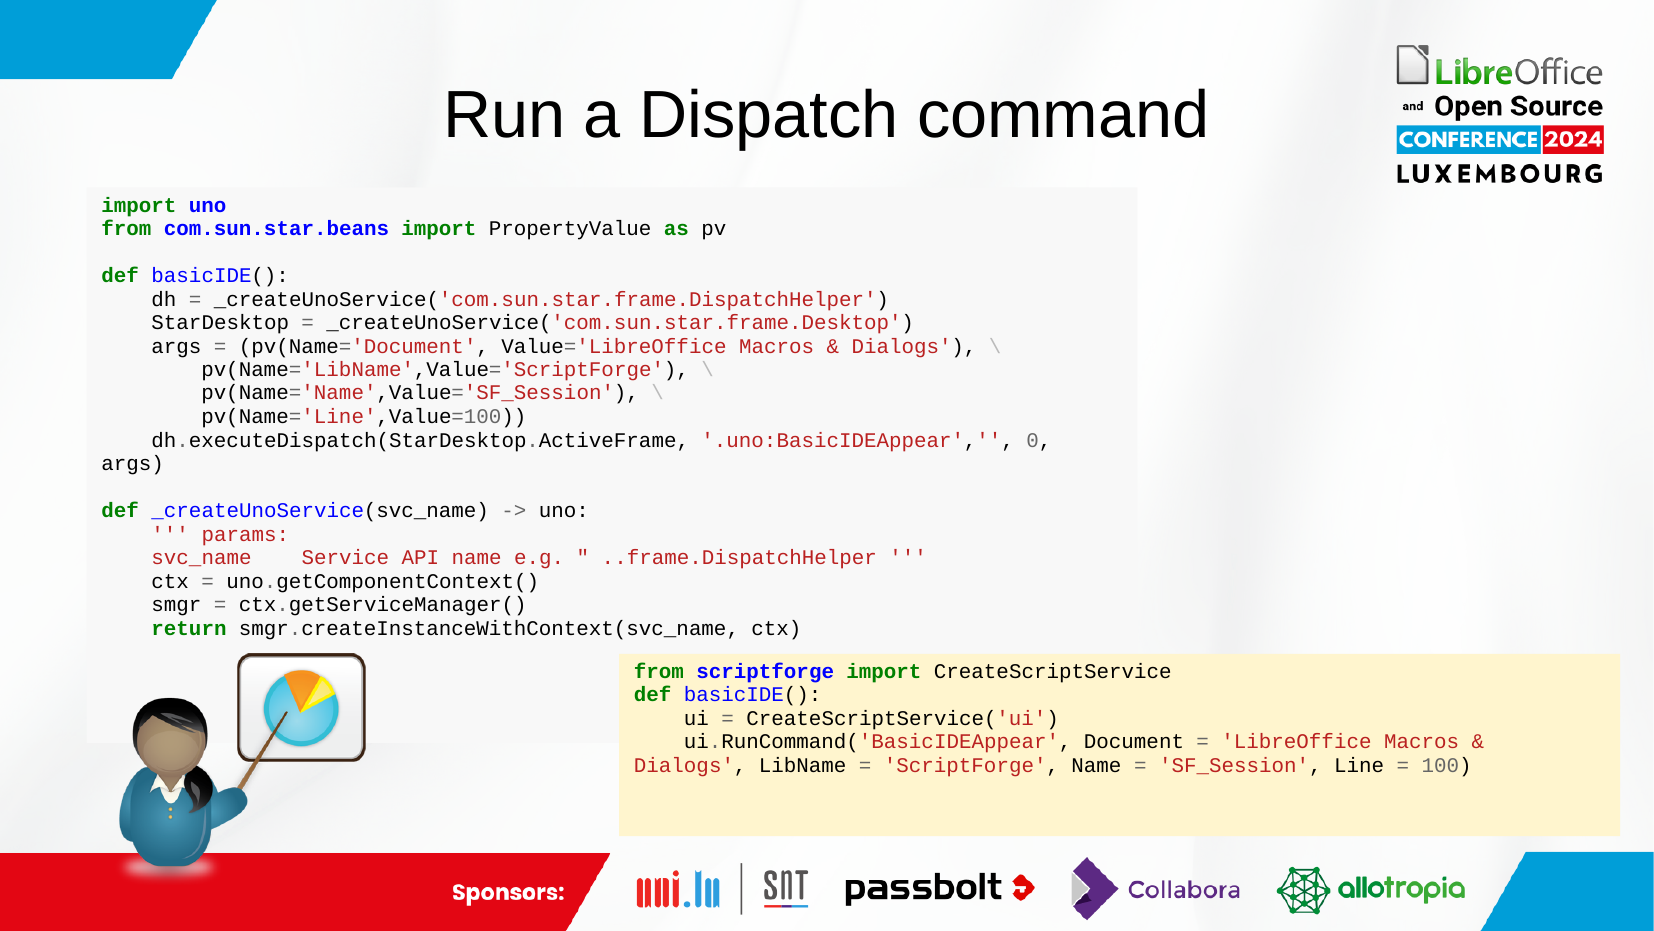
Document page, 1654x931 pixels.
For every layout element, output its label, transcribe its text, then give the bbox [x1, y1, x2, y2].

picture [0, 0, 1654, 931]
text_box import uno from com.sun.star.beans import PropertyValue as pv def basicIDE(): dh = _createUnoService('com.sun.star.frame.DispatchHelper') StarDesktop = _createUnoService('com.sun.star.frame.Desktop') args = (pv(Name='Document', Value='LibreOffice Macros & Dialogs'), \ pv(Name='LibName',Value='ScriptForge'), \ pv(Name='Name',Value='SF_Session'), \ pv(Name='Line',Value=100)) dh.executeDispatch(StarDesktop.ActiveFrame, '.uno:BasicIDEAppear','', 0, args) def _createUnoService(svc_name) -> uno: ''' params: svc_name Service API name e.g. " ..frame.DispatchHelper ''' ctx = uno.getComponentContext() smgr = ctx.getServiceManager() return smgr.createInstanceWithContext(svc_name, ctx) [86, 187, 1138, 743]
title Run a Dispatch command [82, 37, 1571, 193]
text_box from scriptforge import CreateScriptService def basicIDE(): ui = CreateScriptService('ui') ui.RunCommand('BasicIDEAppear', Document = 'LibreOffice Macros & Dialogs', LibName = 'ScriptForge', Name = 'SF_Session', Line = 100) [619, 653, 1621, 837]
